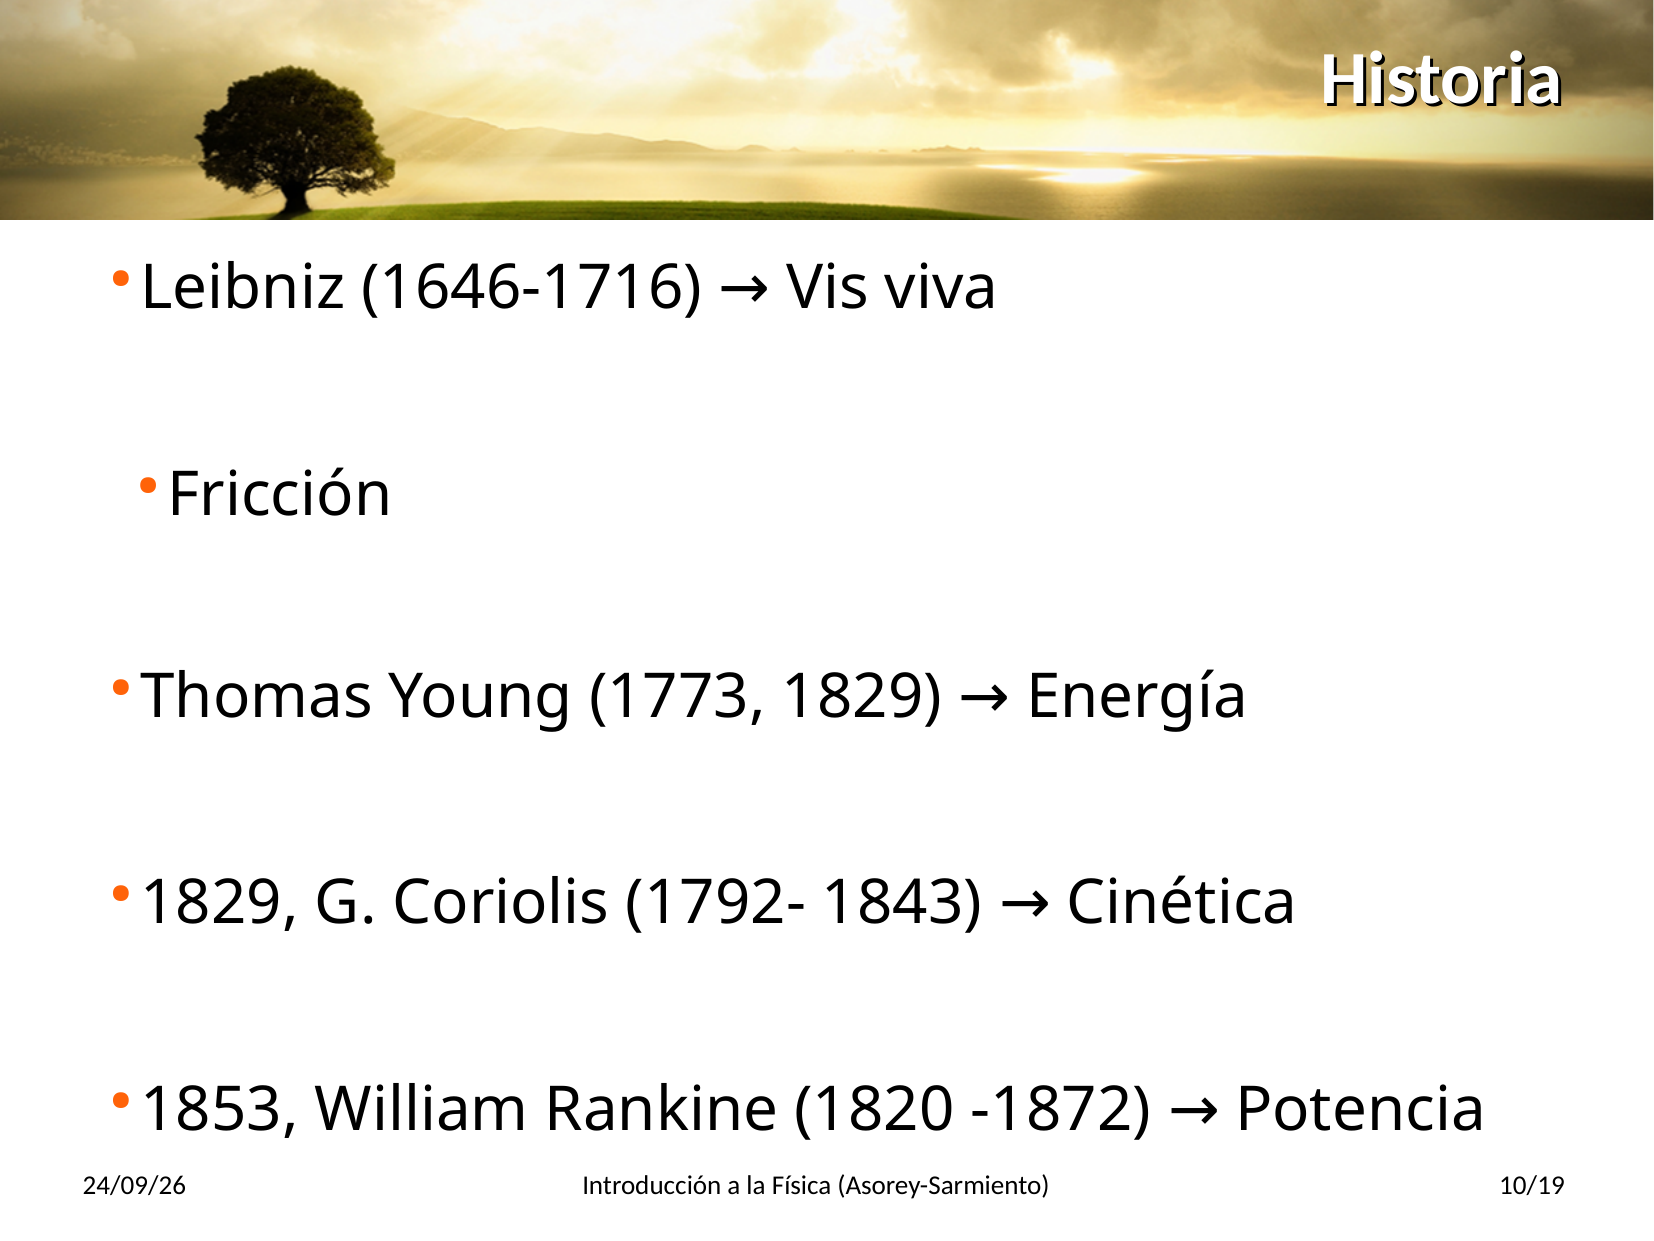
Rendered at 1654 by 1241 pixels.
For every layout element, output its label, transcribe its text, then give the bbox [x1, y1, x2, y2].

title Historia [75, 19, 1564, 151]
list Leibniz (1646-1716) → Vis viva Fricción Thomas Young (1773, 1829) → Energía 1829, G. Coriolis (1792- 1843) → Cinética 1853, William Rankine (1820 -1872) → Potencia [82, 255, 1571, 1156]
picture [0, 0, 1654, 220]
